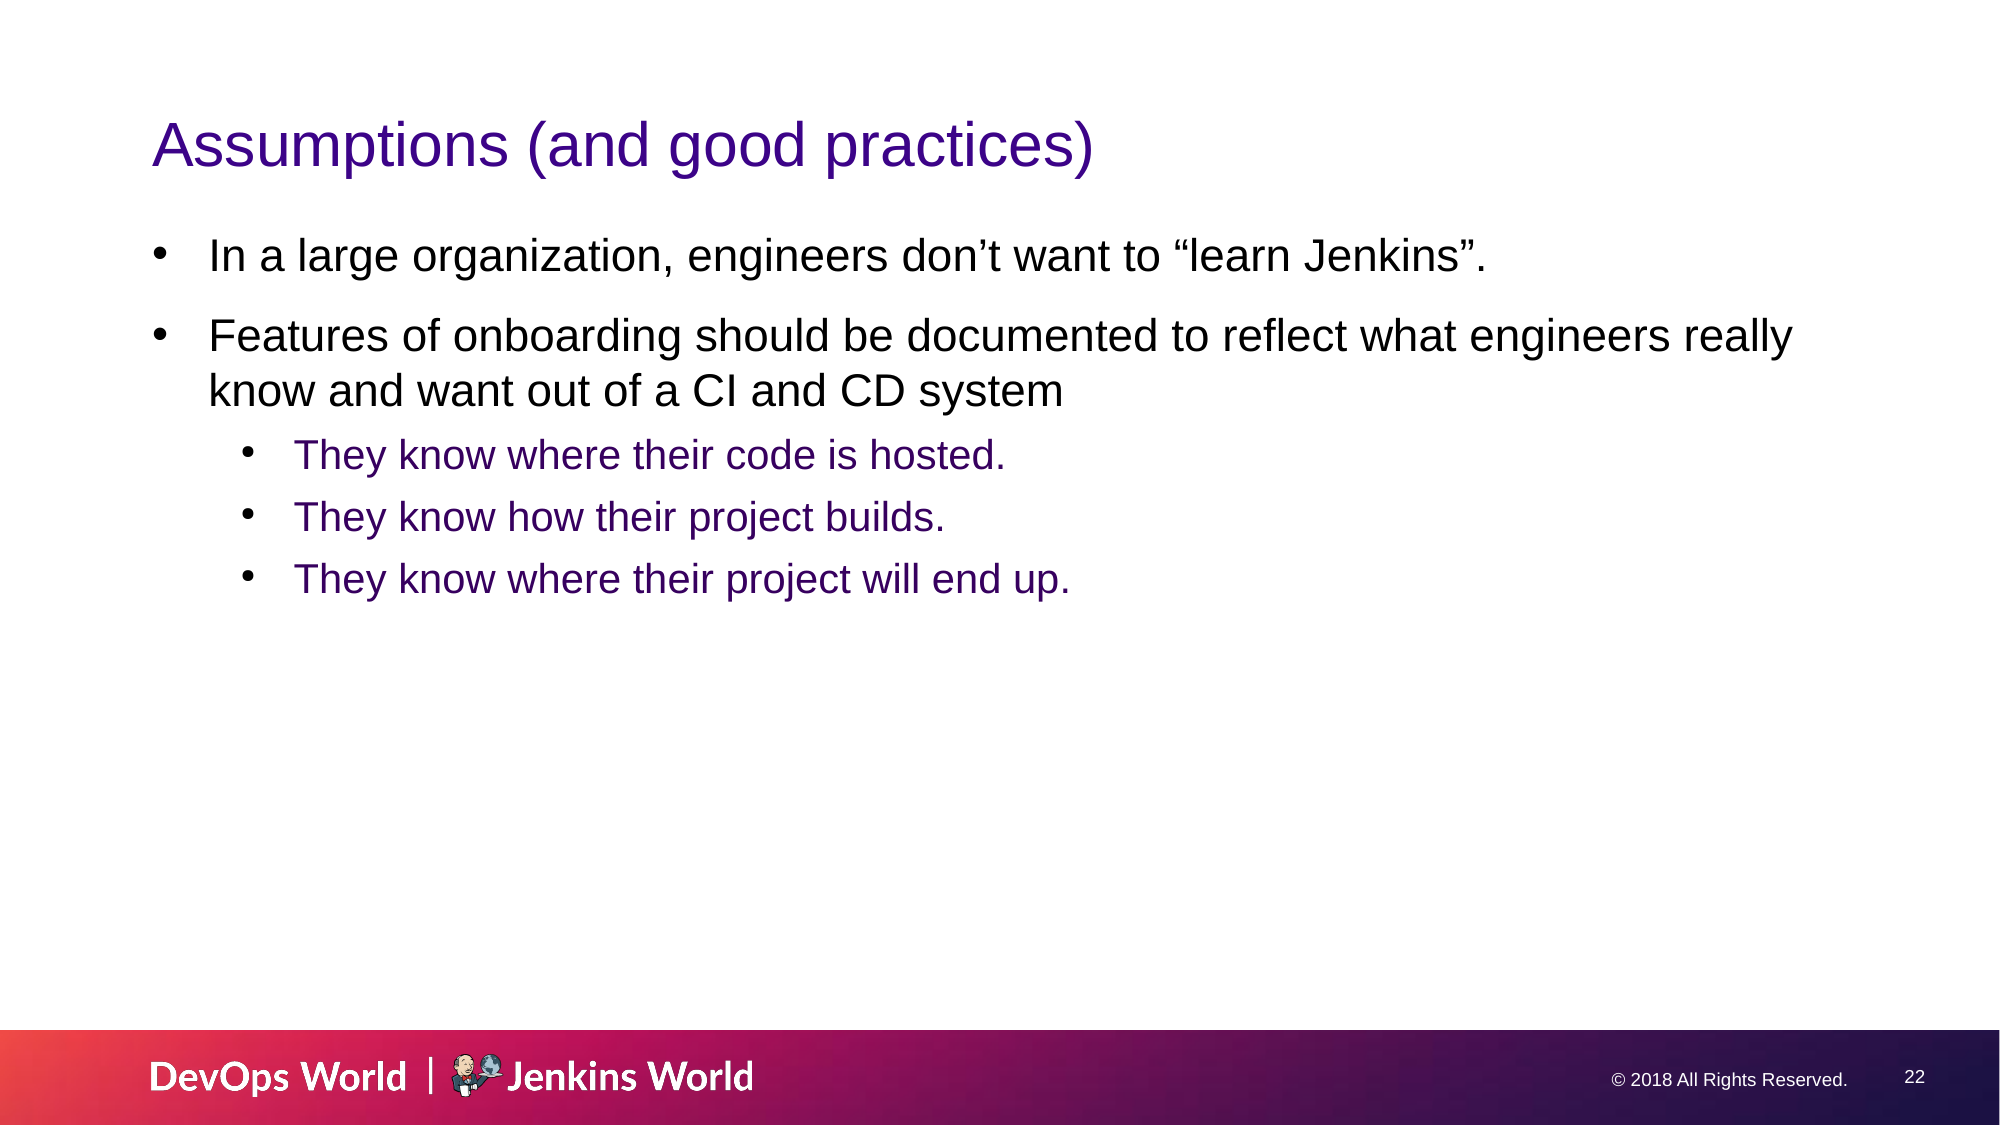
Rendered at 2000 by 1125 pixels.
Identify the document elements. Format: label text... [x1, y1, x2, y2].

picture [0, 1030, 2000, 1125]
title Assumptions (and good practices) [152, 60, 1848, 180]
list In a large organization, engineers don’t want to “learn Jenkins”. Features of onboarding should be documented to reflect what engineers really know and want out of a CI and CD system They know where their code is hosted. They know how their project builds. They know where their project will end up. [152, 225, 1848, 975]
